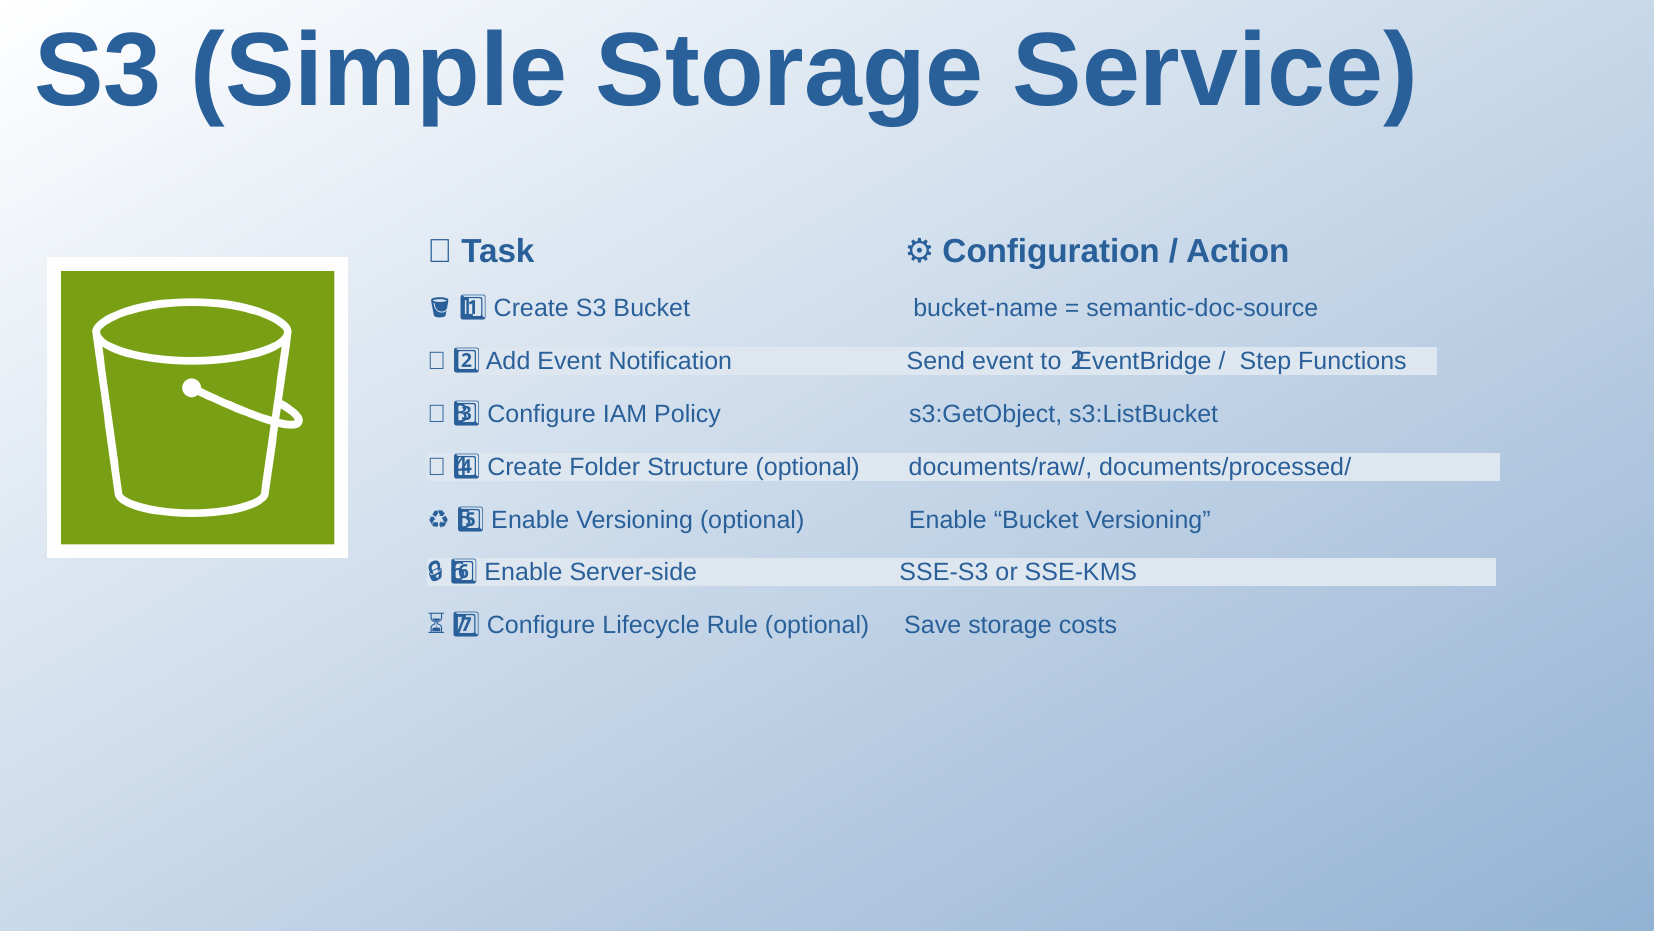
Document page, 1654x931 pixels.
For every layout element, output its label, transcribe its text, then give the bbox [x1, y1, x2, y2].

text_box S3 (Simple Storage Service) [19, 4, 1631, 155]
picture [47, 257, 348, 558]
text_box 🧩 Task ⚙️ Configuration / Action 🪣 1️⃣ Create S3 Bucket bucket-name = semantic-doc-source 🔔 2️⃣ Add Event Notification Send event to ⏰ EventBridge / 🔁 Step Functions 🔐 3️⃣ Configure IAM Policy s3:GetObject, s3:ListBucket 📁 4️⃣ Create Folder Structure (optional) documents/raw/, documents/processed/ ♻️ 5️⃣ Enable Versioning (optional) Enable “Bucket Versioning” 🔒 6️⃣ Enable Server-side SSE-S3 or SSE-KMS ⏳ 7️⃣ Configure Lifecycle Rule (optional) Save storage costs [412, 225, 1651, 859]
